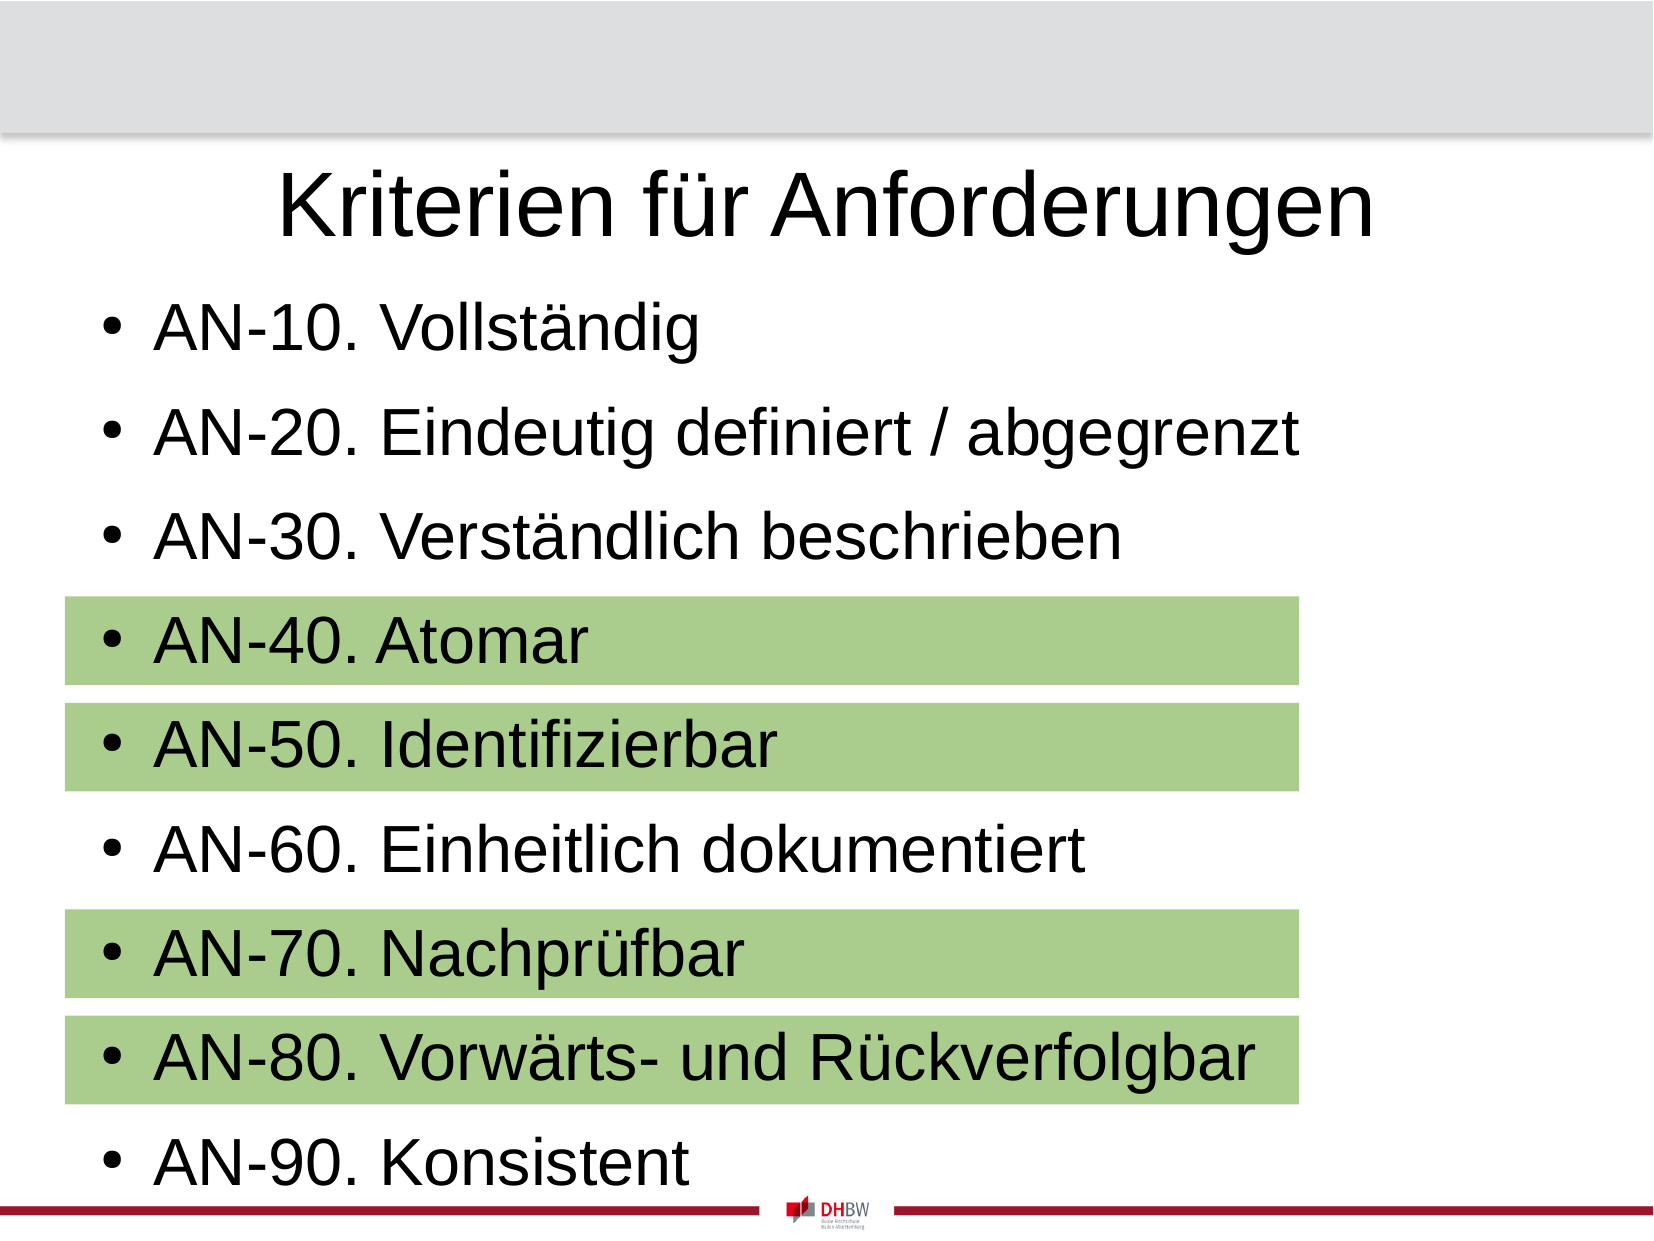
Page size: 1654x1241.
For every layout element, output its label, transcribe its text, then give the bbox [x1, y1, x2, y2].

list AN-10. Vollständig AN-20. Eindeutig definiert / abgegrenzt AN-30. Verständlich beschrieben AN-40. Atomar AN-50. Identifizierbar AN-60. Einheitlich dokumentiert AN-70. Nachprüfbar AN-80. Vorwärts- und Rückverfolgbar AN-90. Konsistent [82, 290, 1571, 1200]
title Kriterien für Anforderungen [82, 147, 1571, 257]
picture [0, 1, 1654, 1237]
text_box [64, 1015, 82, 1105]
text_box [64, 909, 82, 999]
text_box [64, 596, 82, 686]
text_box [64, 702, 82, 792]
